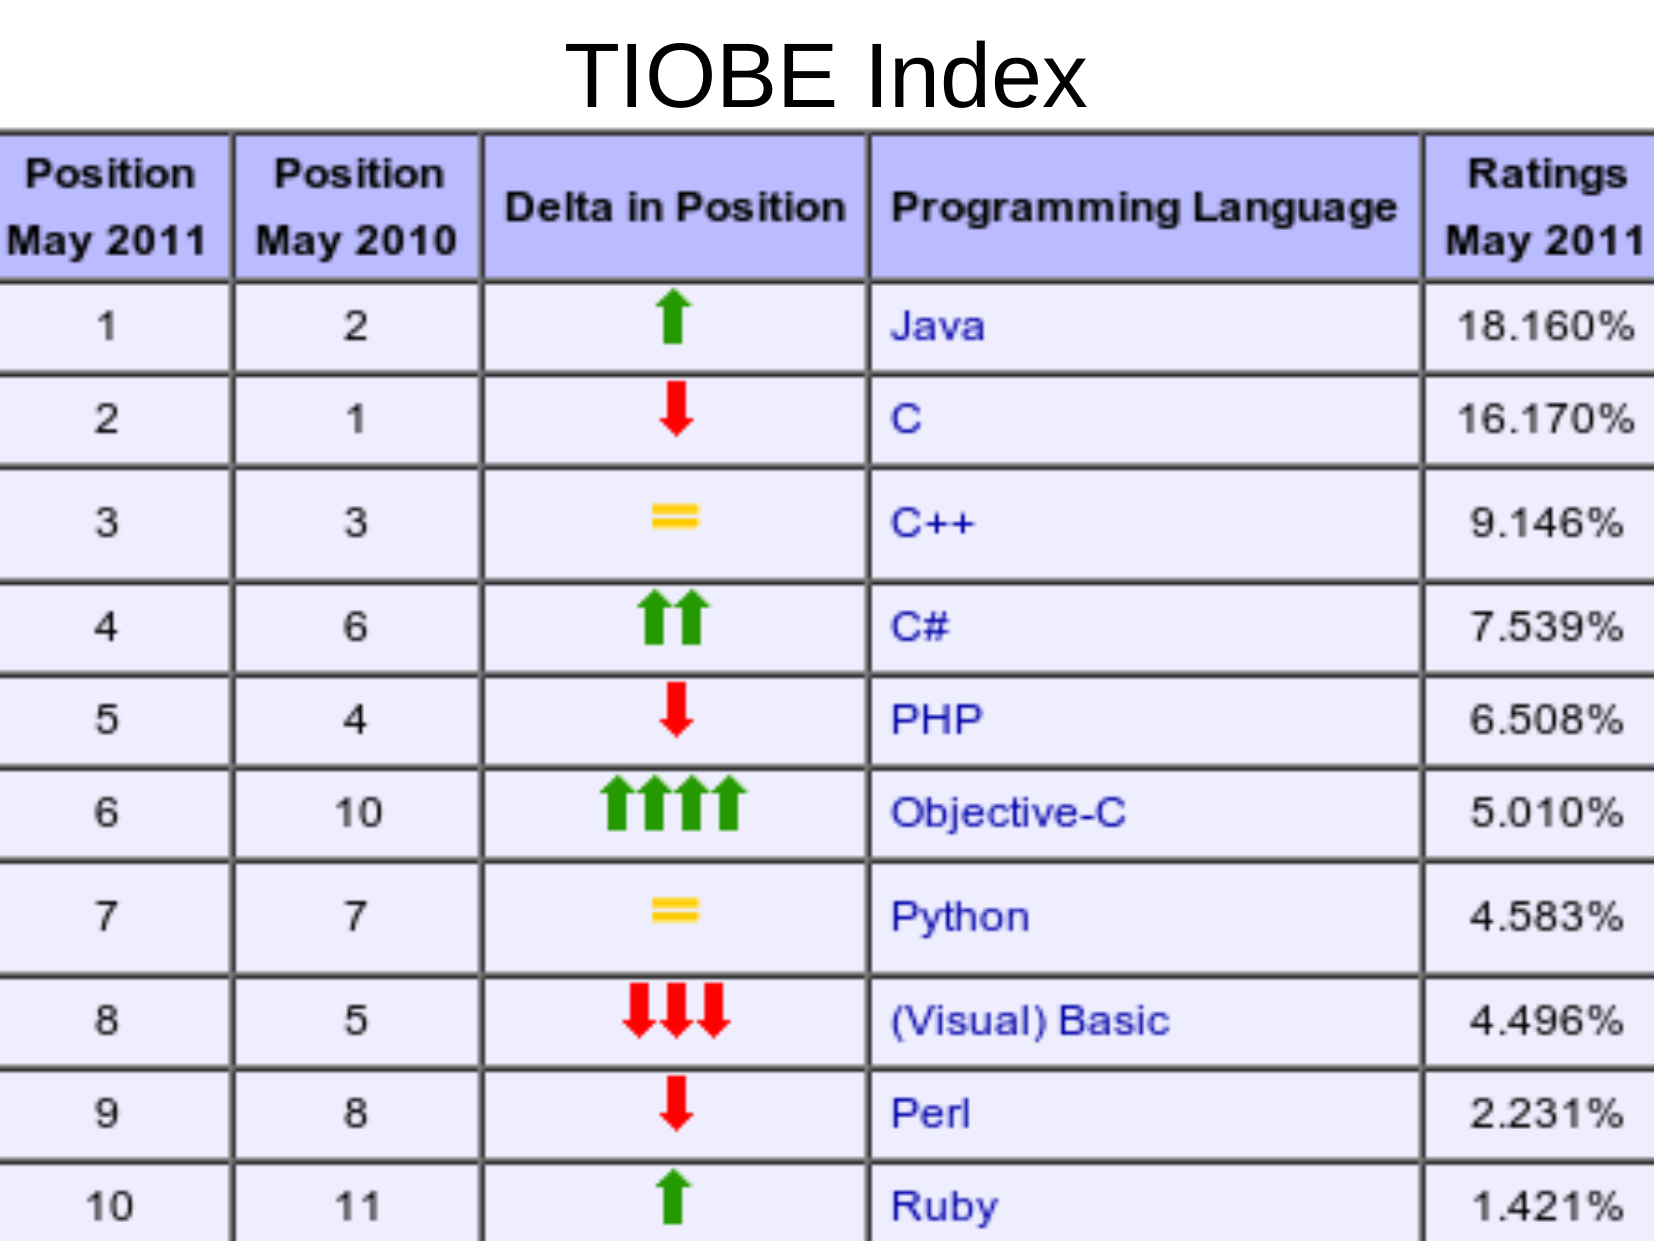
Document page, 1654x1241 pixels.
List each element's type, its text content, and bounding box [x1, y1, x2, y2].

picture [0, 126, 1654, 1241]
title TIOBE Index [82, 0, 1571, 126]
